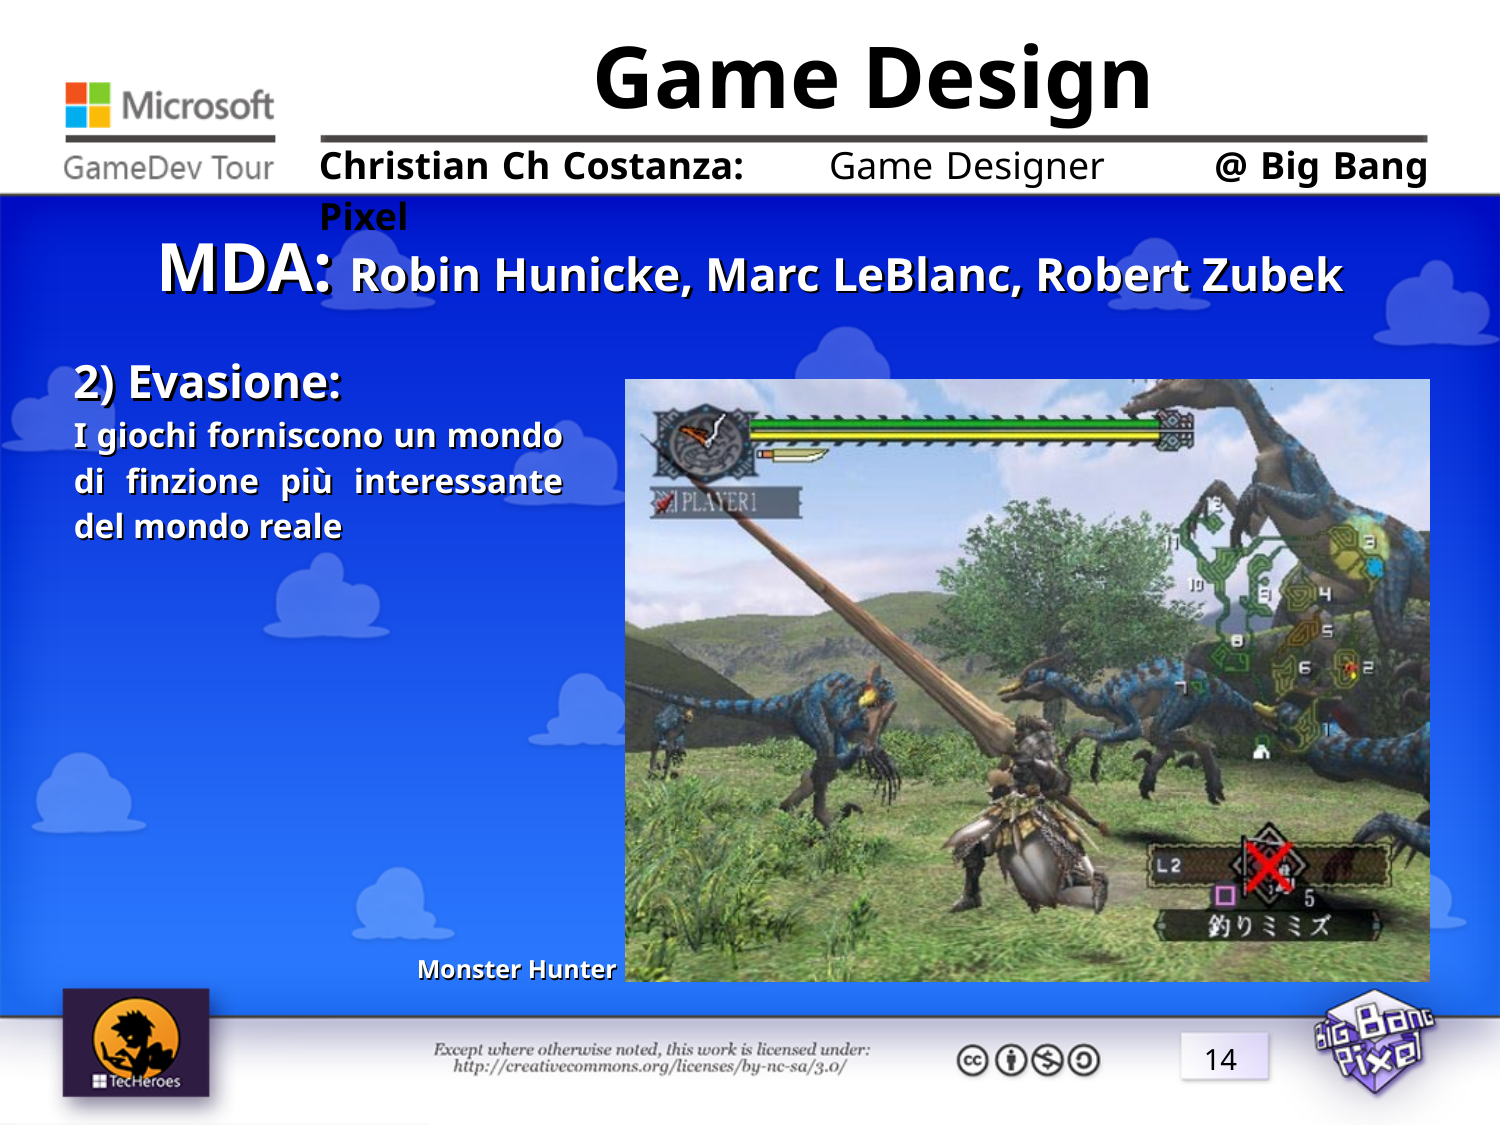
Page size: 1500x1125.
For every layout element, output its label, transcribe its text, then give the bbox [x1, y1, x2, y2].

picture [0, 0, 1500, 1125]
text_box Christian Ch Costanza: Game Designer @ Big Bang Pixel [318, 124, 1430, 212]
text_box Game Design [319, 9, 1430, 142]
text_box Monster Hunter [64, 944, 632, 999]
text_box 2) Evasione: I giochi forniscono un mondo di finzione più interessante del mondo reale [59, 342, 579, 985]
text_box MDA: Robin Hunicke, Marc LeBlanc, Robert Zubek [35, 212, 1465, 985]
text_box <numero> [1110, 1033, 1252, 1117]
